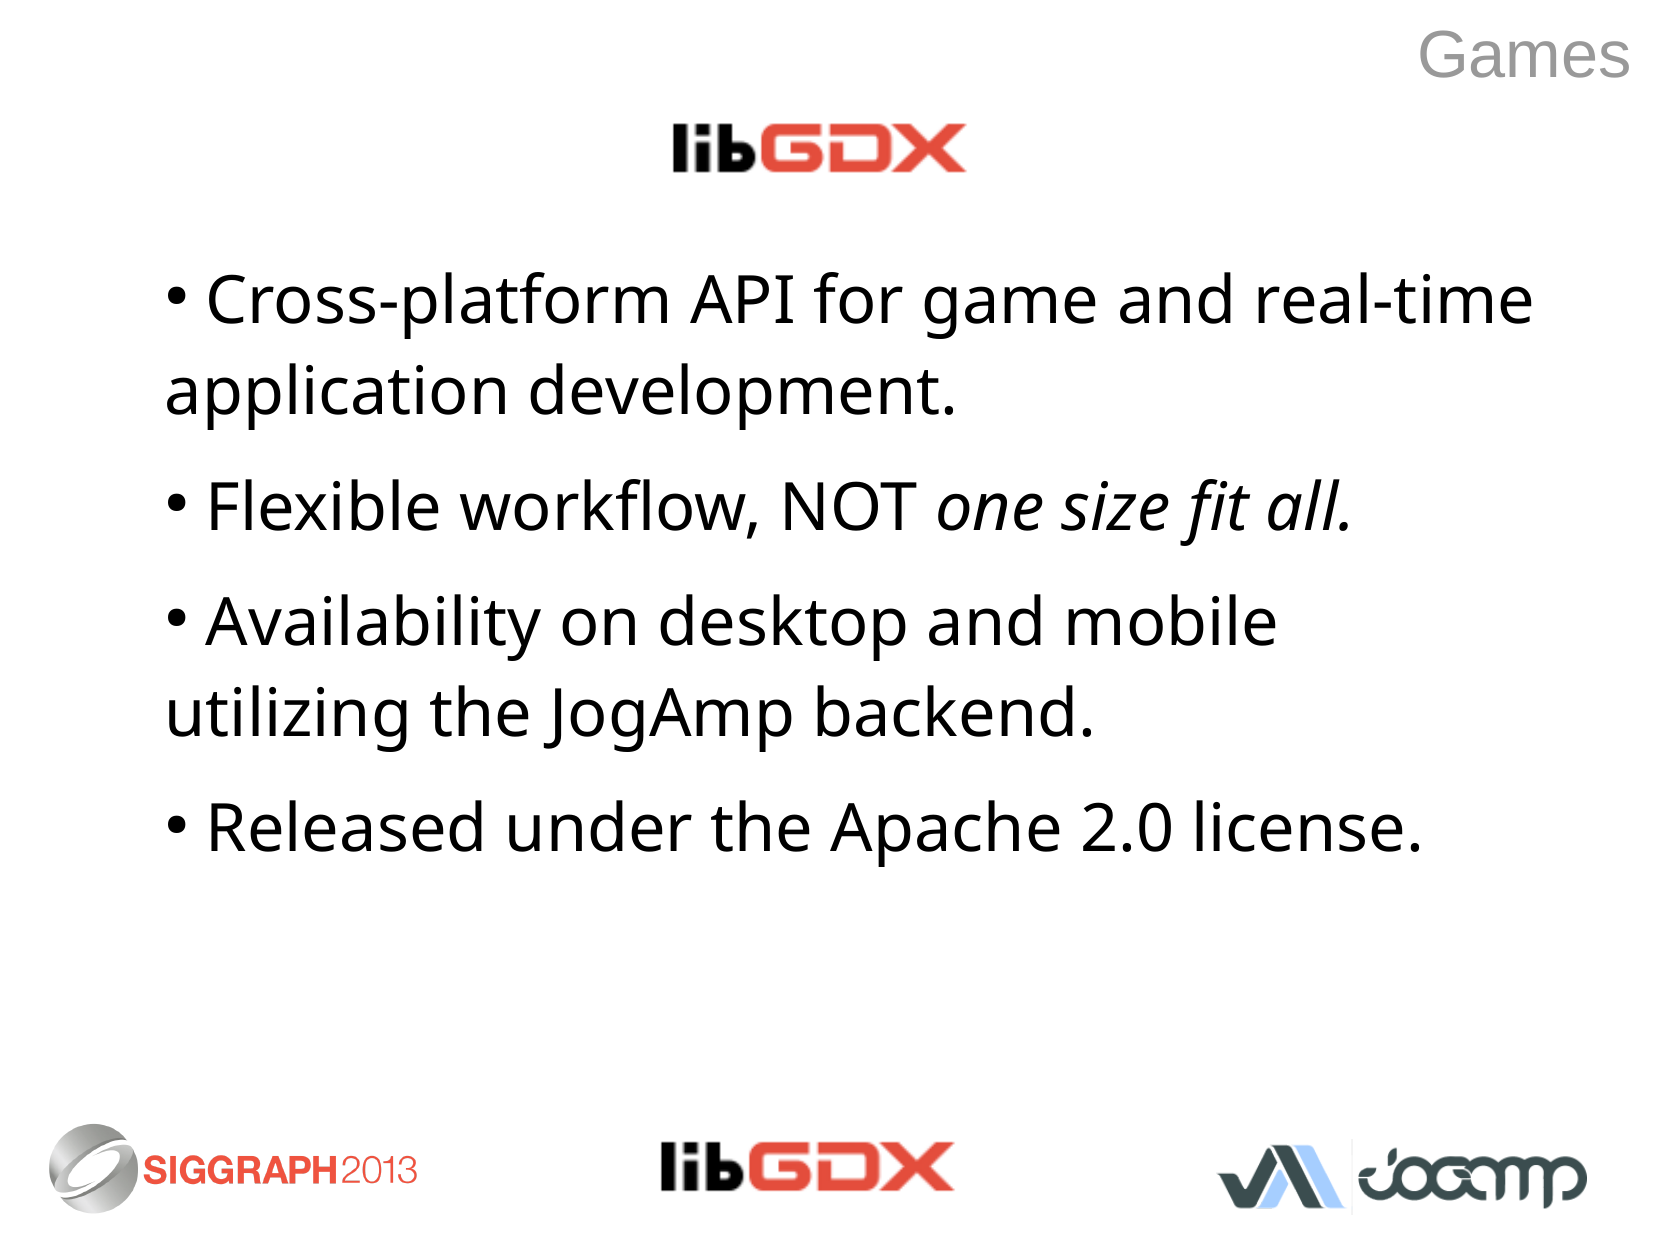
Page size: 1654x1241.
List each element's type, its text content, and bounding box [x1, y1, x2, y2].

picture [653, 91, 988, 206]
picture [45, 1122, 421, 1215]
picture [641, 1109, 976, 1225]
text_box Cross-platform API for game and real-time application development. Flexible workflow, NOT one size fit all. Availability on desktop and mobile utilizing the JogAmp backend. Released under the Apache 2.0 license. [150, 244, 1561, 1098]
text_box Games [1402, 9, 1648, 115]
picture [1215, 1139, 1587, 1215]
